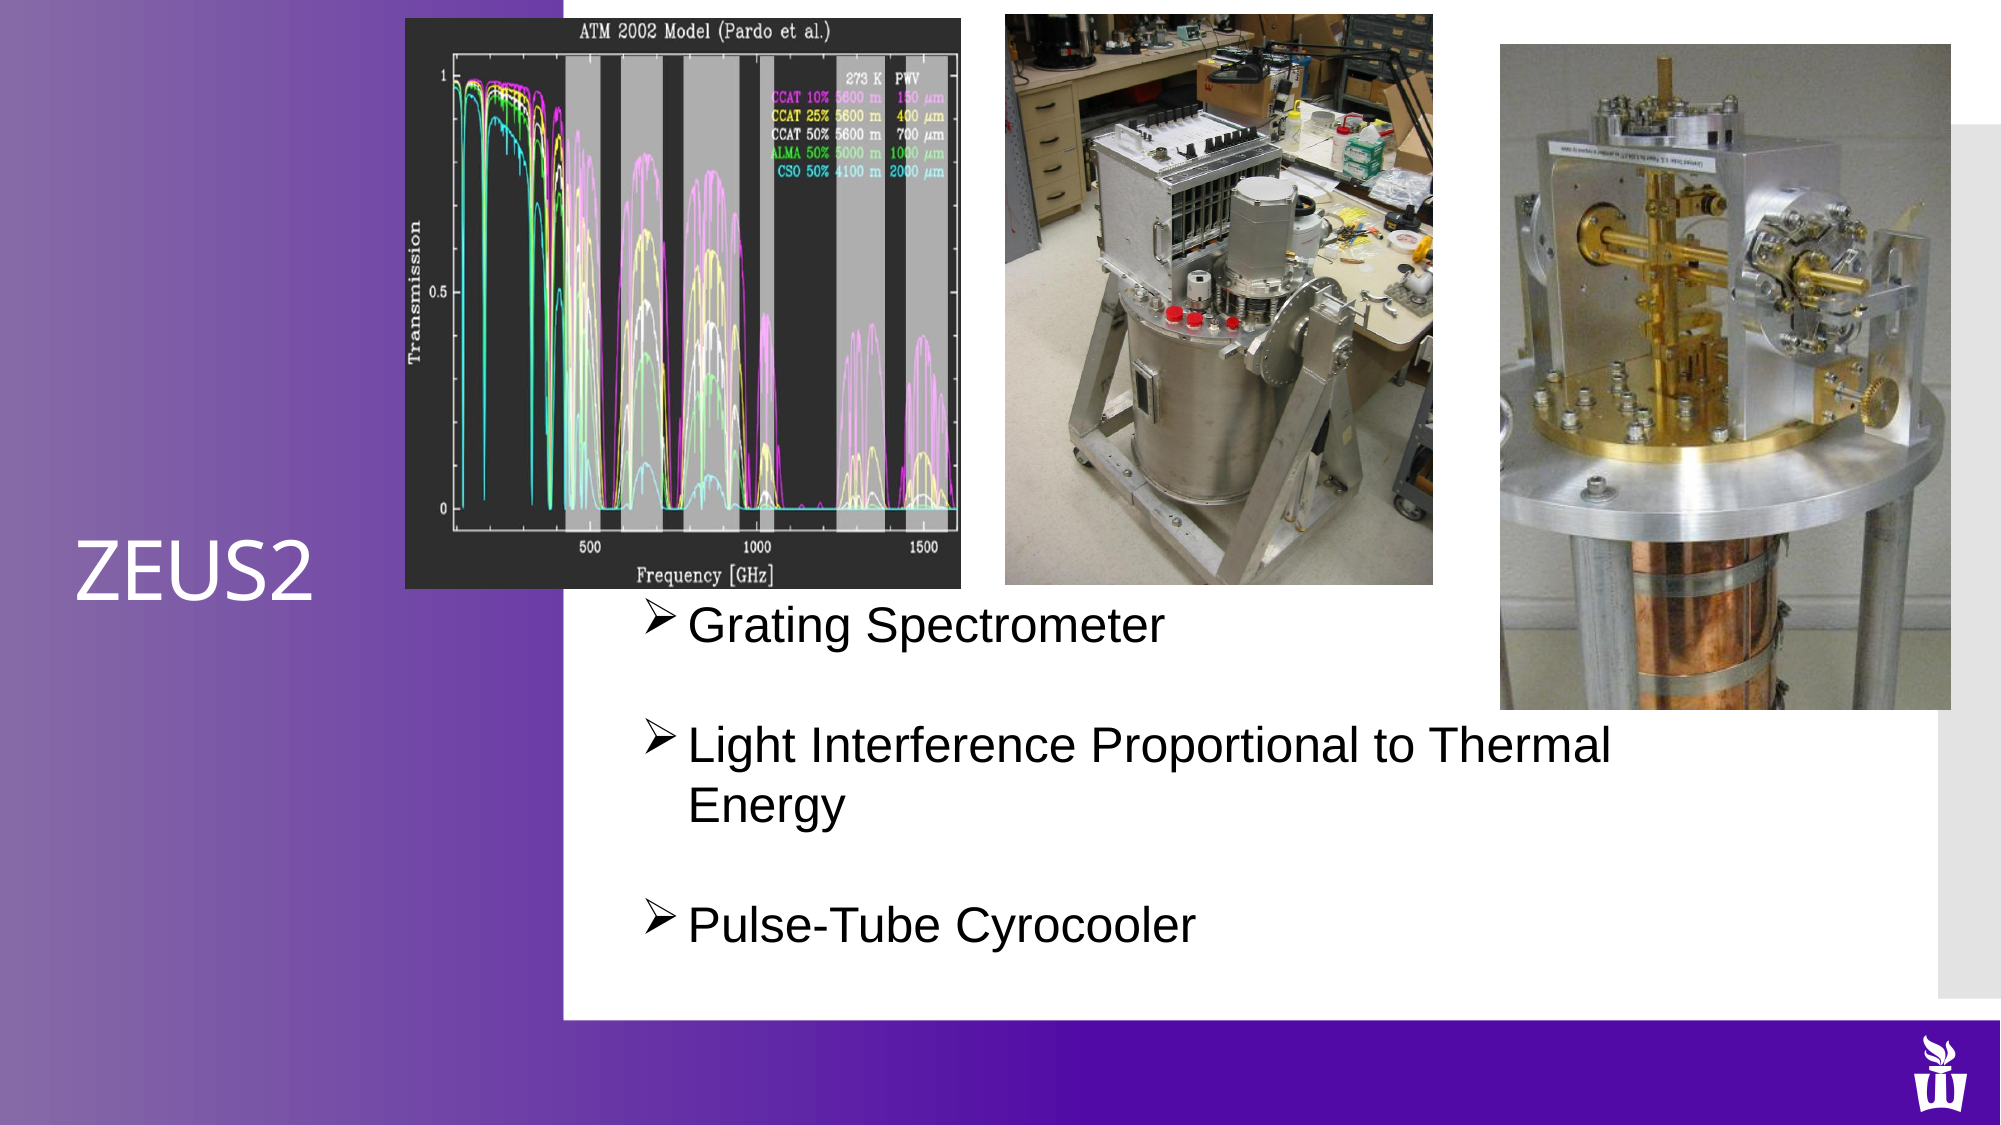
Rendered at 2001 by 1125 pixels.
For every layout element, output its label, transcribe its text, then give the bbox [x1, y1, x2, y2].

picture [0, 0, 2000, 1125]
text_box ZEUS2 [60, 510, 626, 638]
text_box Grating Spectrometer Light Interference Proportional to Thermal Energy Pulse-Tube Cyrocooler [626, 539, 1653, 855]
